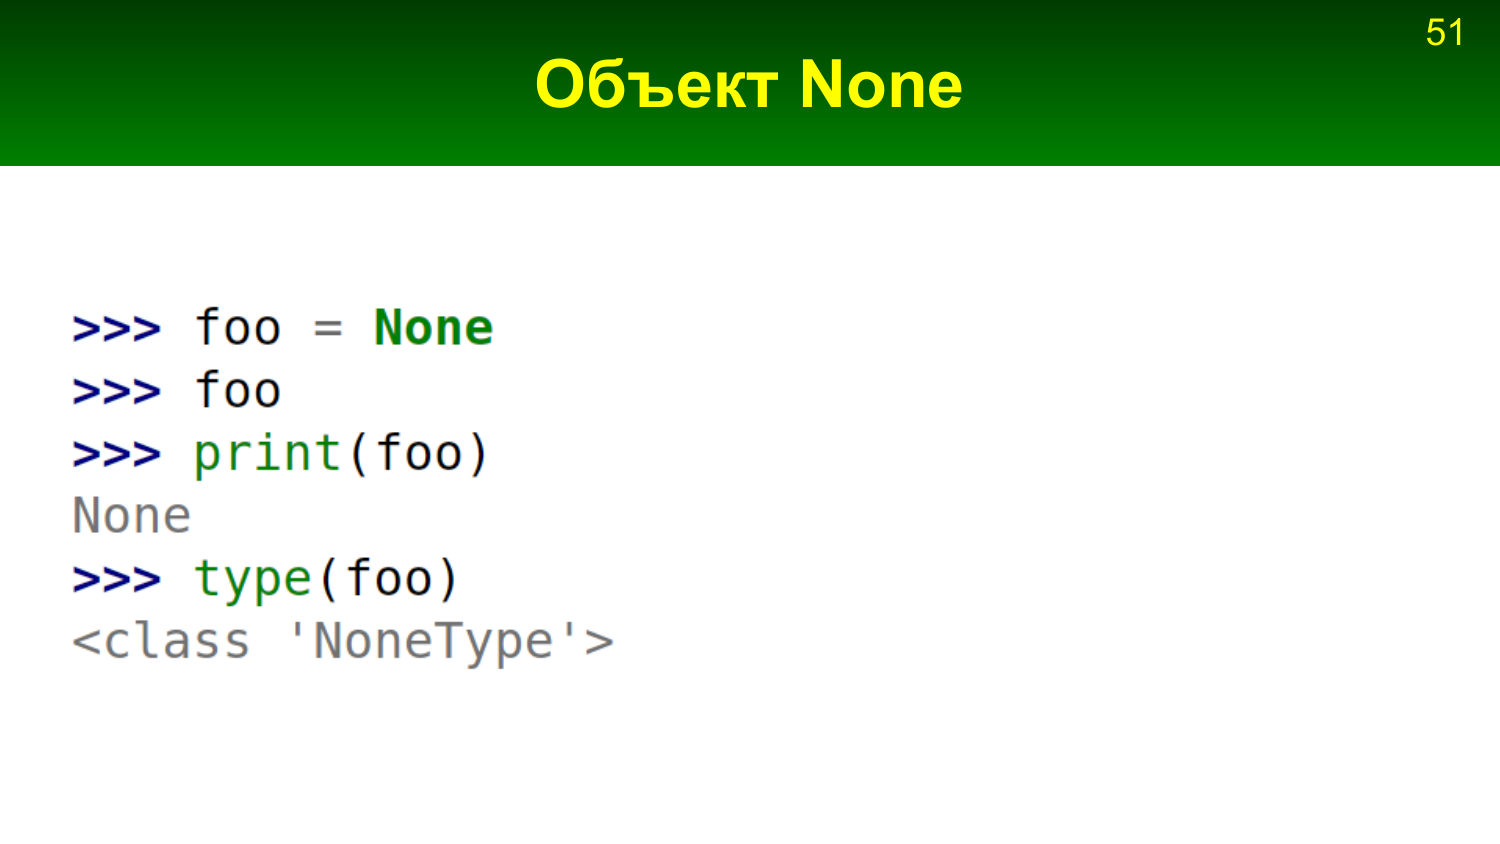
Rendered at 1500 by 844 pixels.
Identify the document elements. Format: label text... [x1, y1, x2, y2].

title Объект None [112, 7, 1388, 154]
picture [64, 301, 623, 677]
